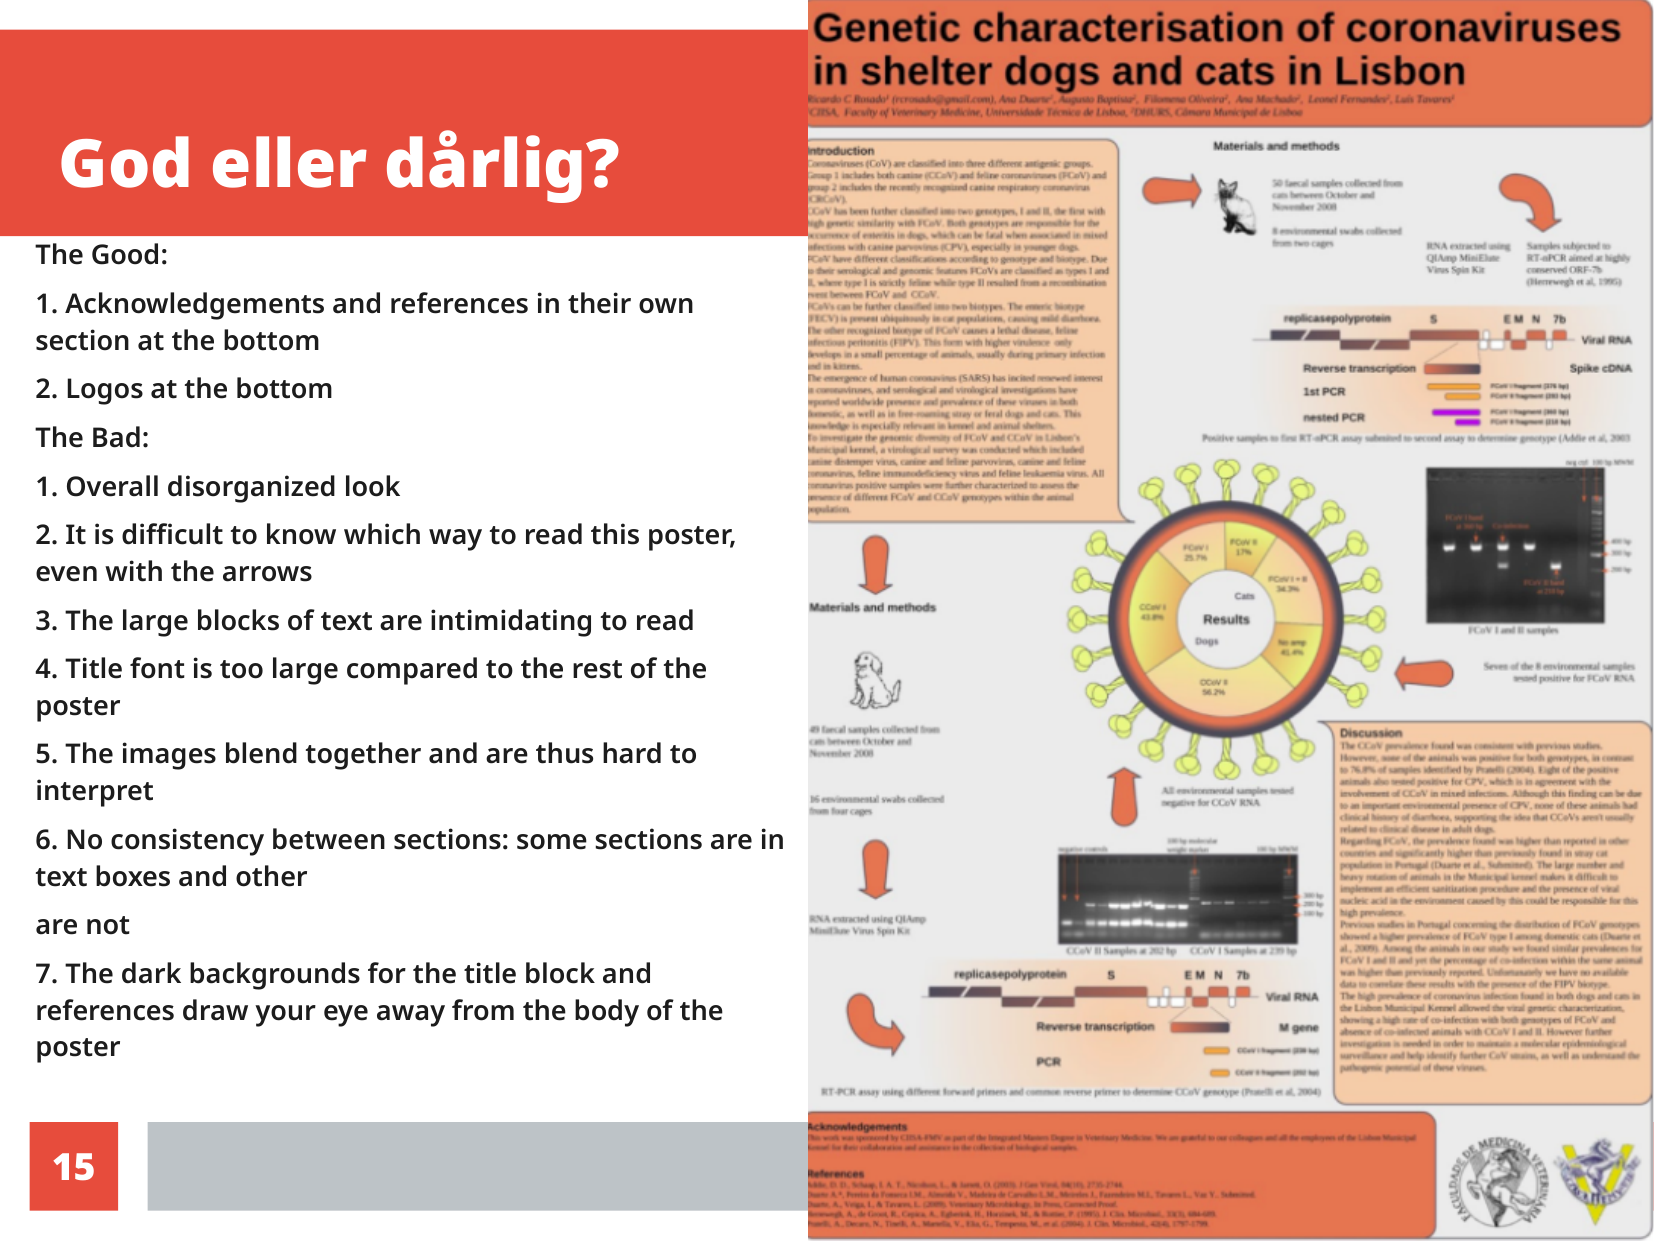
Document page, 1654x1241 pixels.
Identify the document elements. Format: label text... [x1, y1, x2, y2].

list The Good: 1. Acknowledgements and references in their own section at the bottom 2. Logos at the bottom The Bad: 1. Overall disorganized look 2. It is difficult to know which way to read this poster, even with the arrows 3. The large blocks of text are intimidating to read 4. Title font is too large compared to the rest of the poster 5. The images blend together and are thus hard to interpret 6. No consistency between sections: some sections are in text boxes and other are not 7. The dark backgrounds for the title block and references draw your eye away from the body of the poster [35, 236, 792, 1087]
title God eller dårlig? [59, 59, 808, 207]
picture [808, 0, 1654, 1241]
